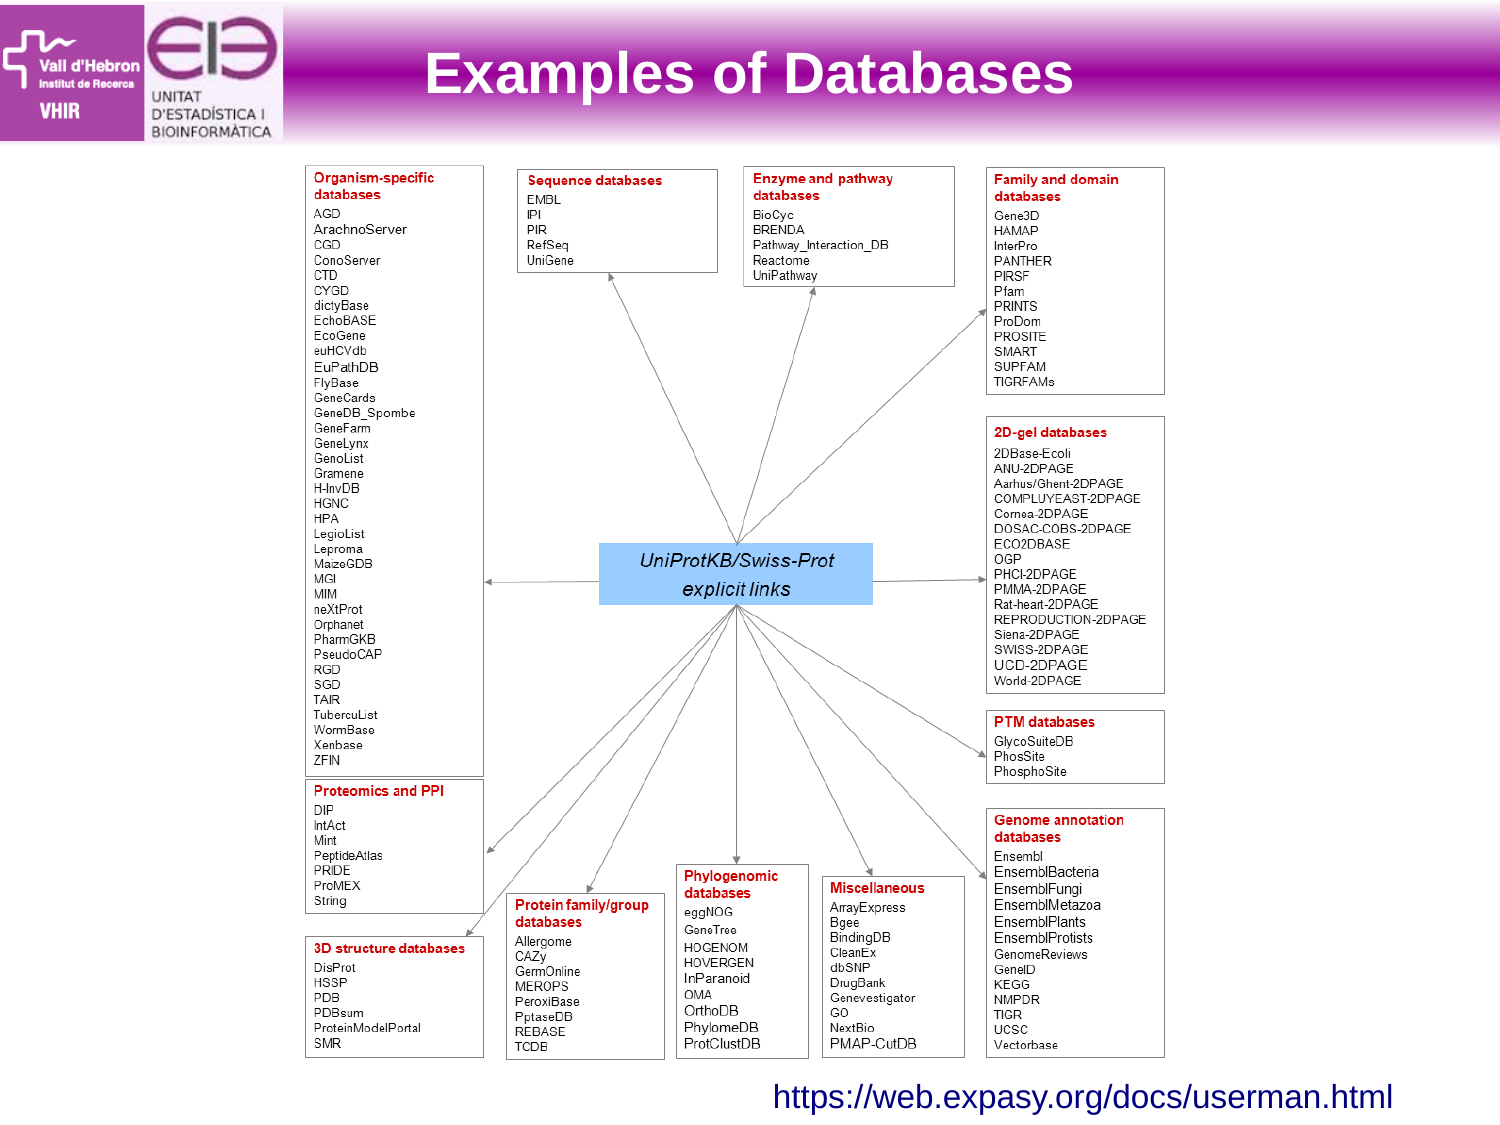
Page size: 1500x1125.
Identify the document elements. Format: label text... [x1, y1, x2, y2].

text_box https://web.expasy.org/docs/userman.html [758, 1070, 1486, 1125]
picture [0, 5, 284, 141]
text_box Examples of Databases [0, 0, 1500, 148]
picture [283, 149, 1188, 1066]
